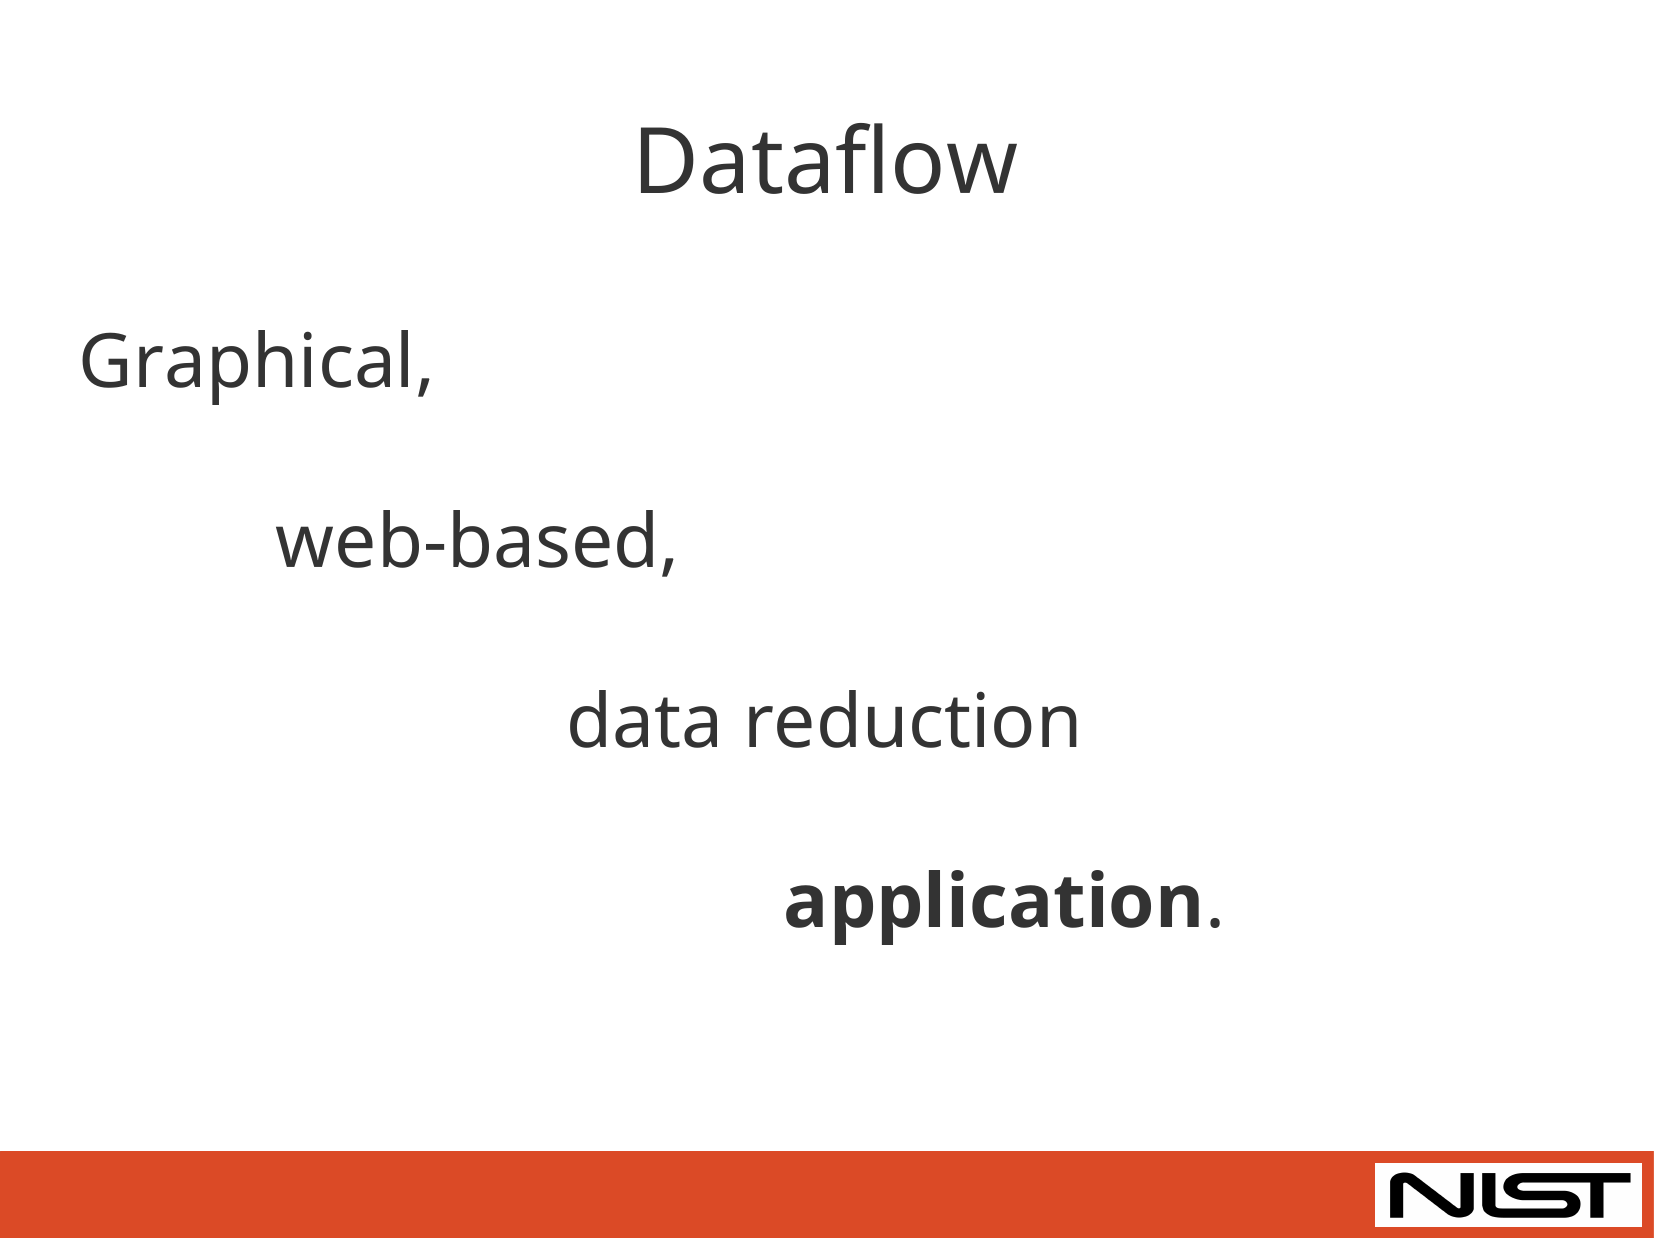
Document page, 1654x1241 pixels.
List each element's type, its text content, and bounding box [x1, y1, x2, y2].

title Dataflow [56, 63, 1596, 266]
picture [0, 1151, 1654, 1238]
list Graphical, web-based, data reduction application. [70, 304, 1583, 1123]
